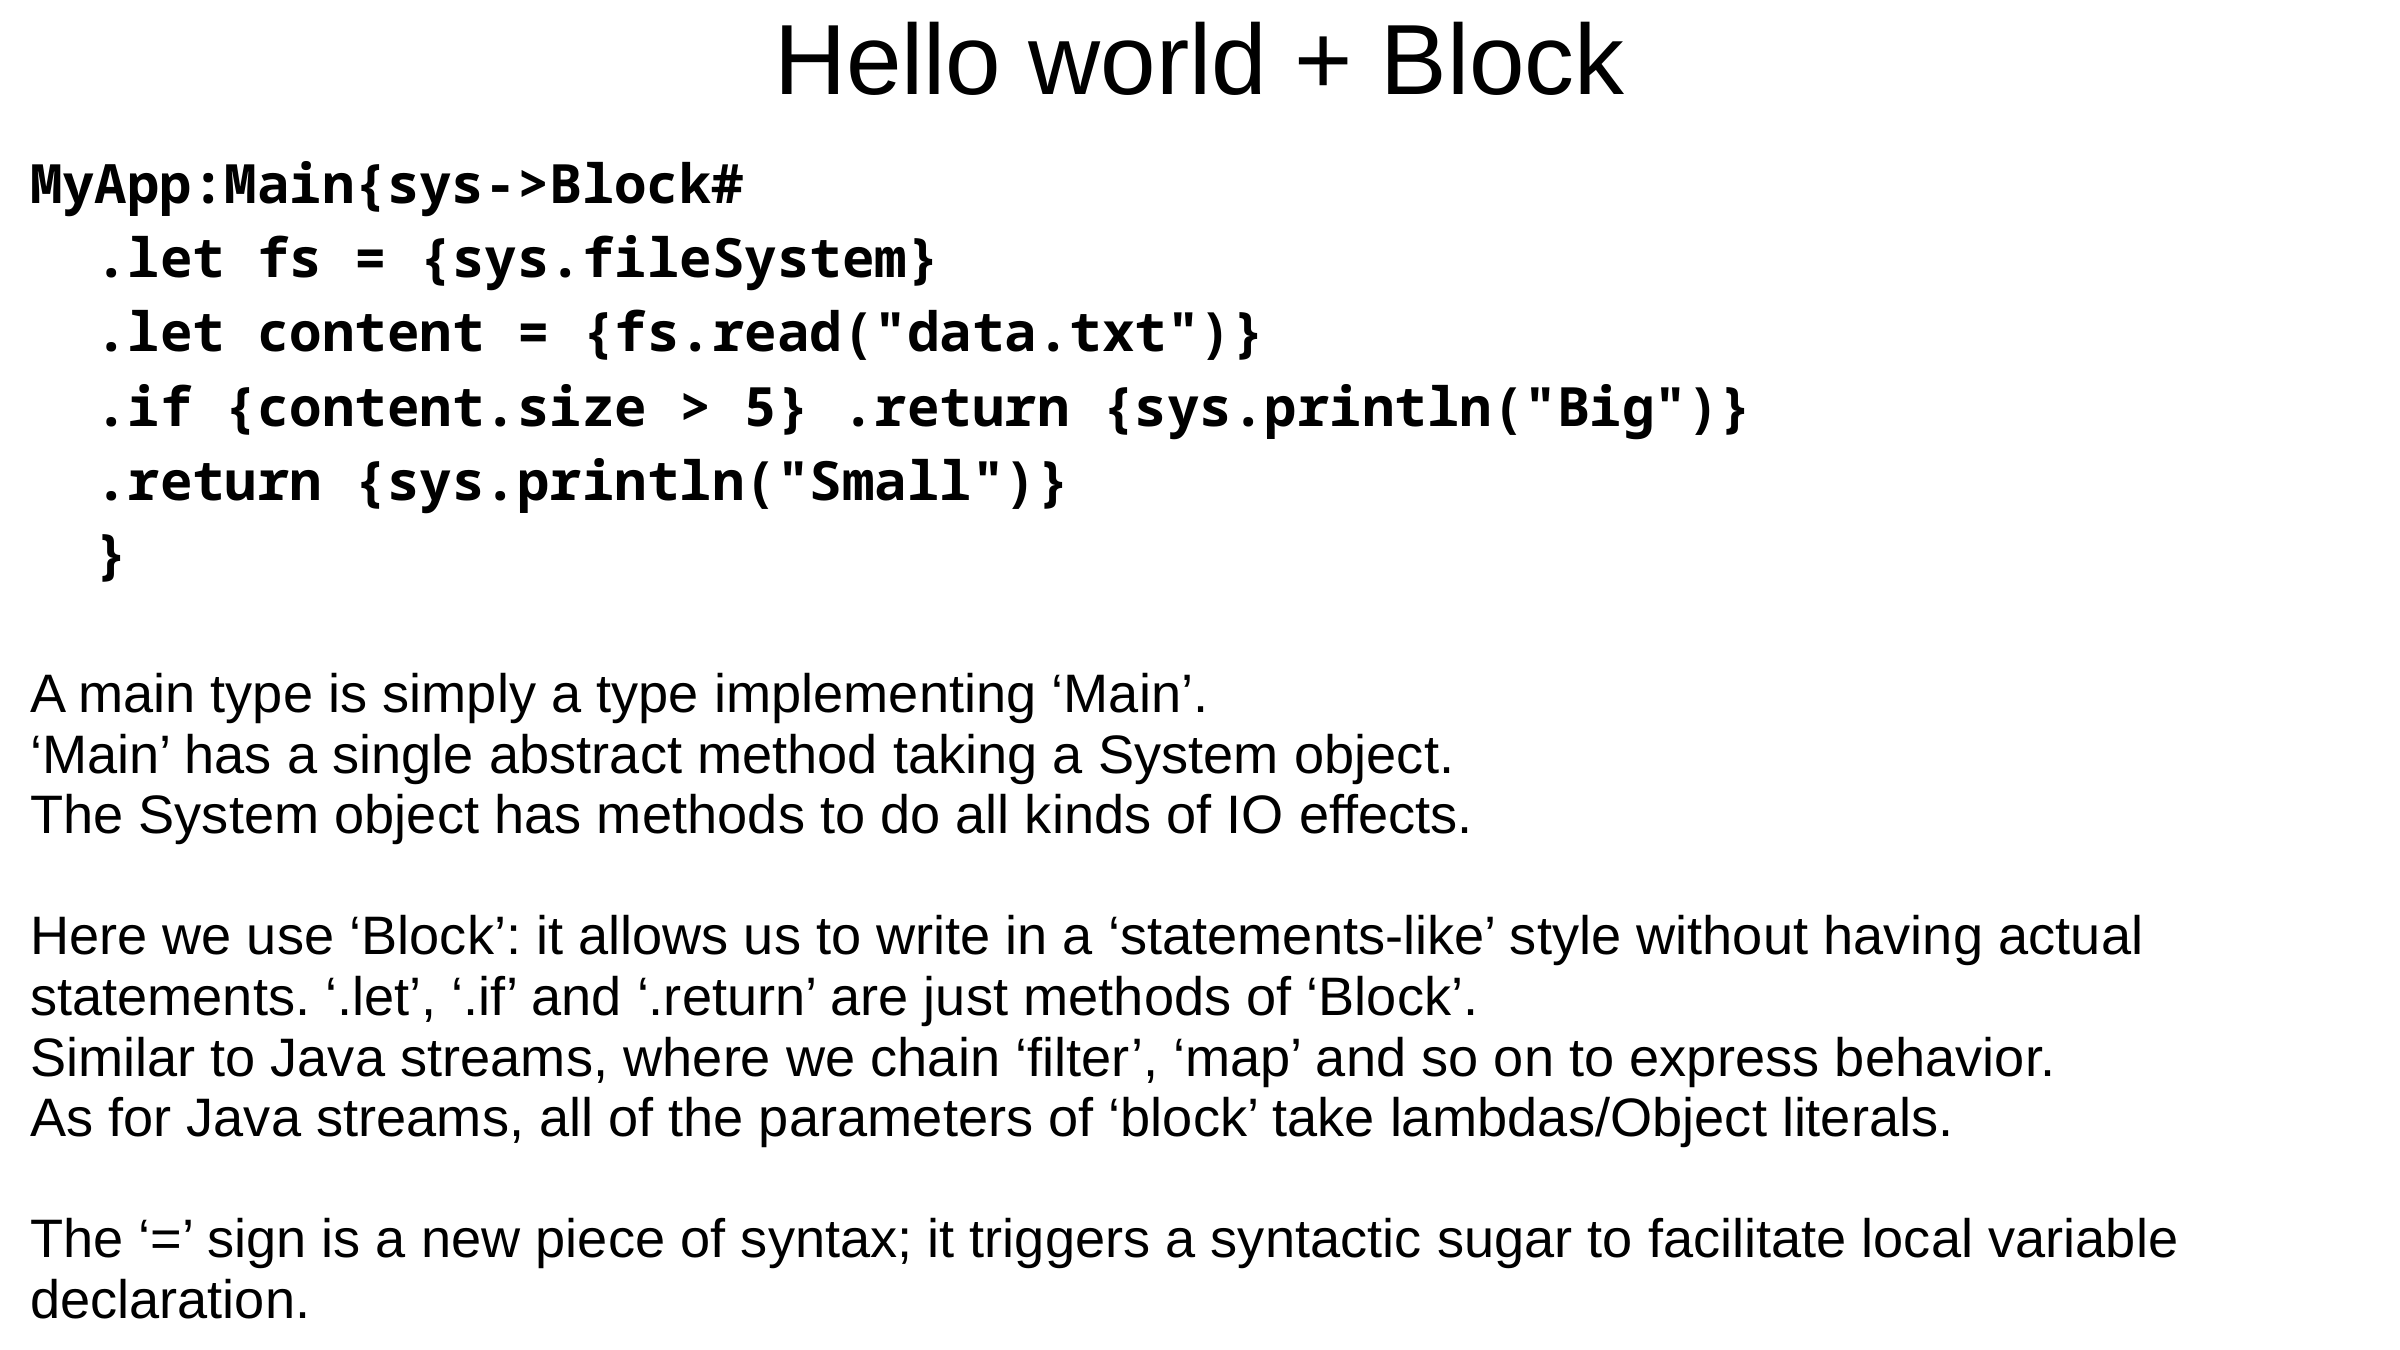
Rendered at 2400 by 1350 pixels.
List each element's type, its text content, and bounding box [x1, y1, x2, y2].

text_box MyApp:Main{sys->Block# .let fs = {sys.fileSystem} .let content = {fs.read("data.txt")} .if {content.size > 5} .return {sys.println("Big")} .return {sys.println("Small")} } A main type is simply a type implementing ‘Main’. ‘Main’ has a single abstract method taking a System object. The System object has methods to do all kinds of IO effects. Here we use ‘Block’: it allows us to write in a ‘statements-like’ style without having actual statements. ‘.let’, ‘.if’ and ‘.return’ are just methods of ‘Block’. Similar to Java streams, where we chain ‘filter’, ‘map’ and so on to express behavior. As for Java streams, all of the parameters of ‘block’ take lambdas/Object literals. The ‘=’ sign is a new piece of syntax; it triggers a syntactic sugar to facilitate local variable declaration. [15, 138, 2389, 1336]
title Hello world + Block [120, 0, 2280, 138]
